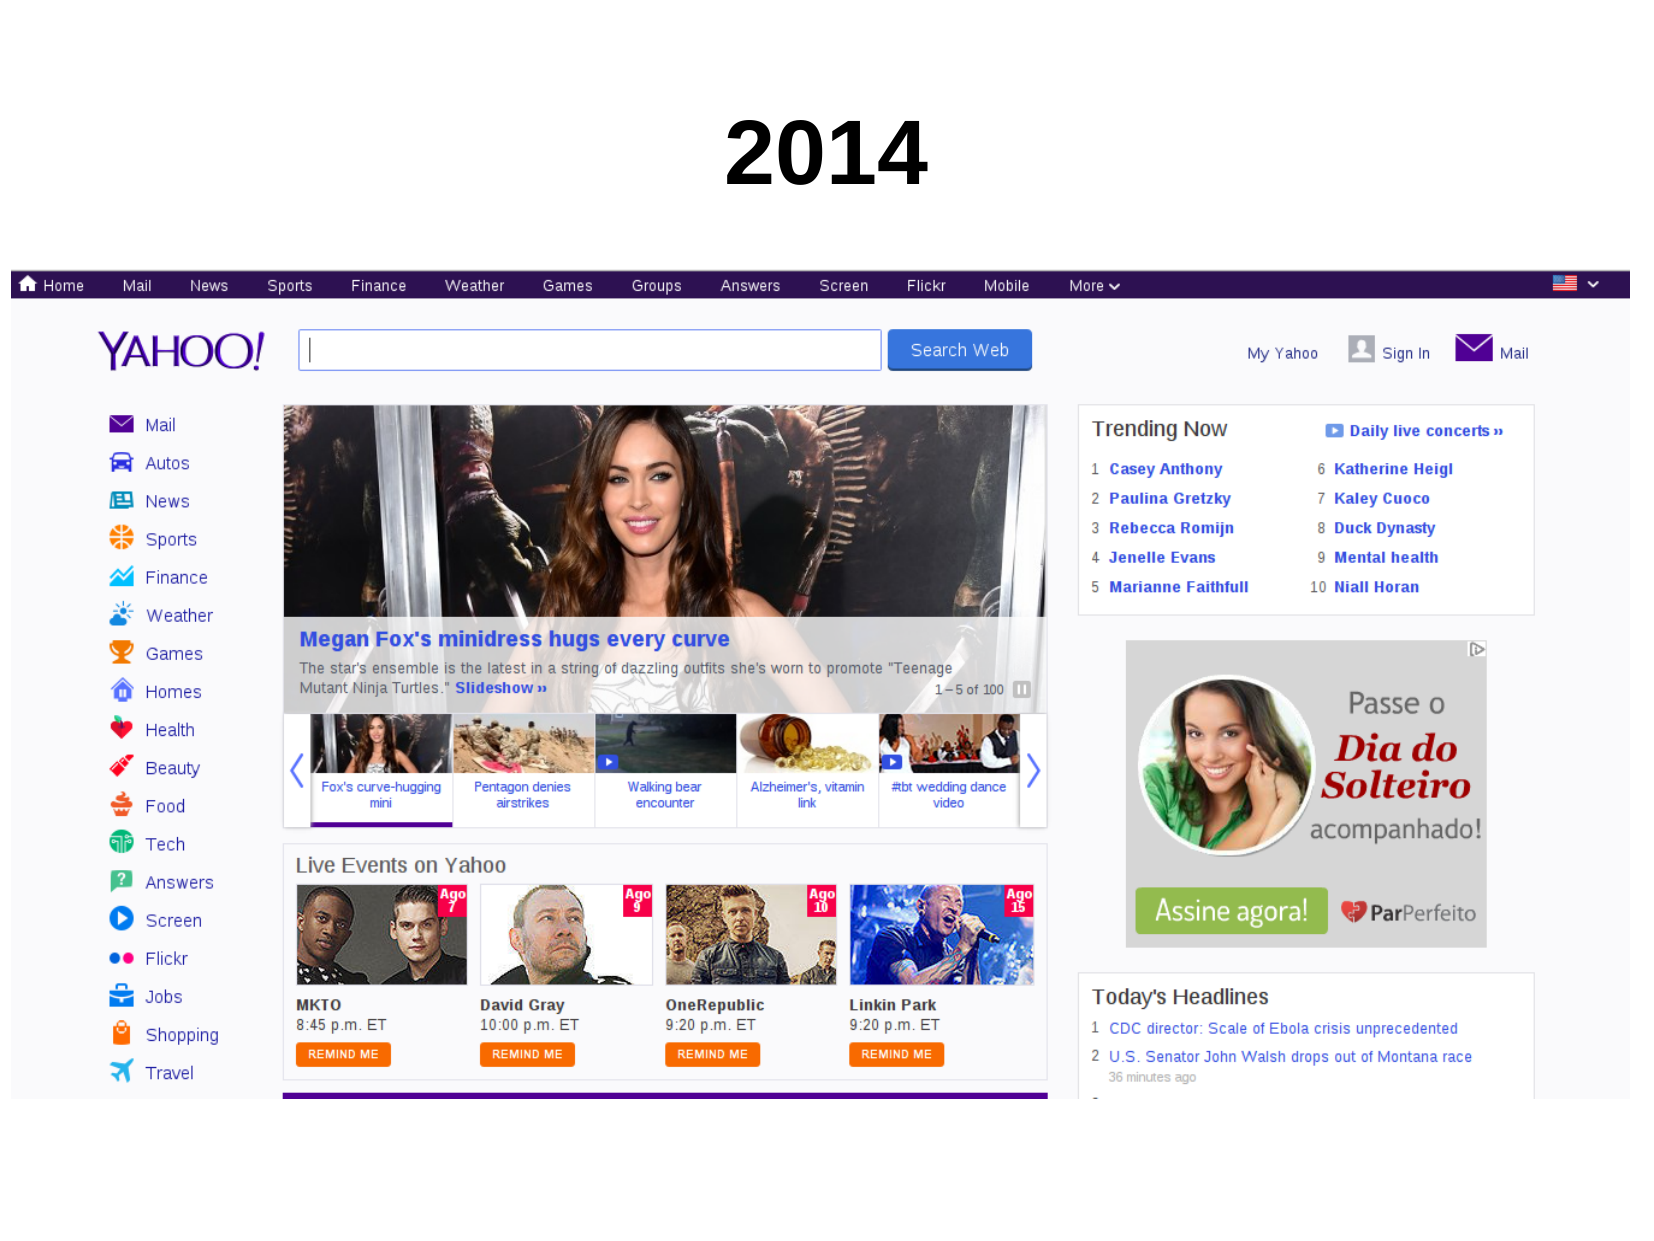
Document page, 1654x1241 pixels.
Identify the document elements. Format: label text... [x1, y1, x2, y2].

title 2014 [82, 49, 1571, 257]
picture [11, 269, 1630, 1099]
